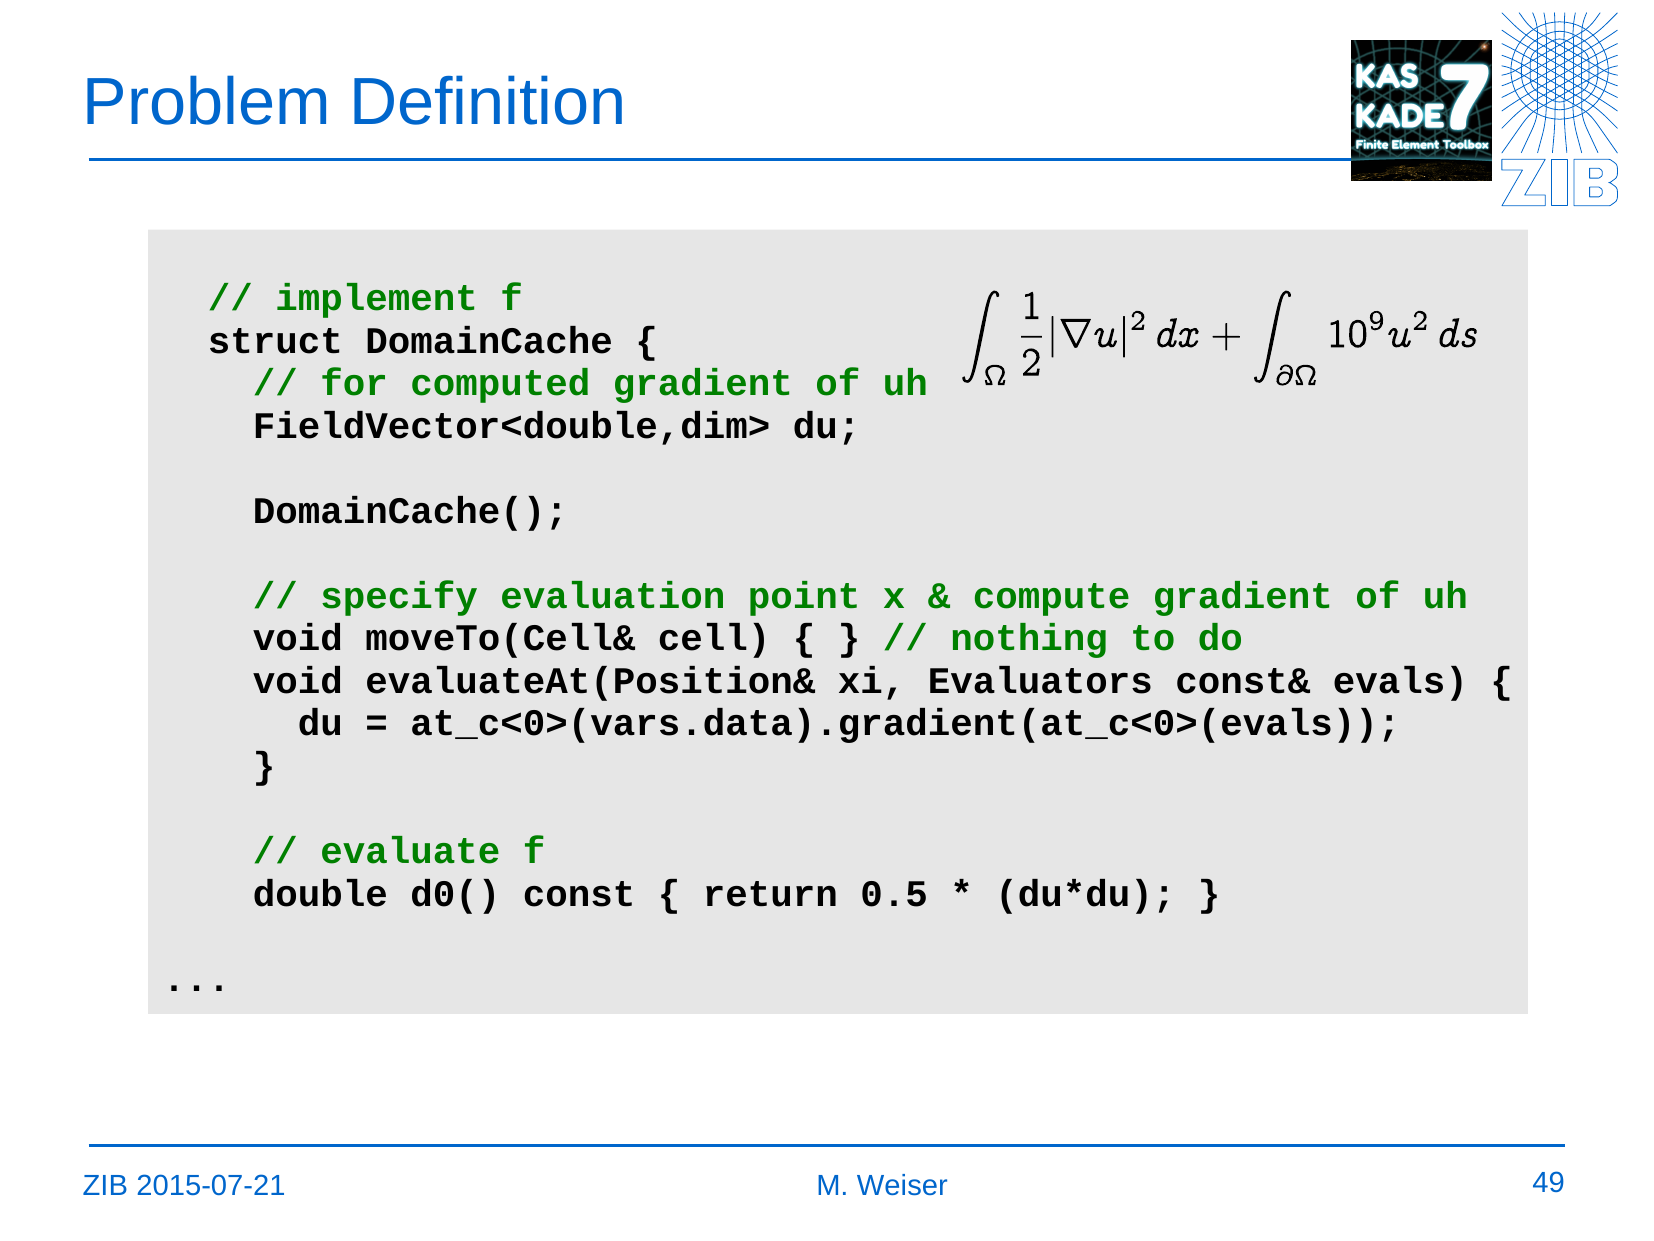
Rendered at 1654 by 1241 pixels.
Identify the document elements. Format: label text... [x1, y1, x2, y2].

title Problem Definition [82, 64, 1359, 139]
text_box // implement f struct DomainCache { // for computed gradient of uh FieldVector<double,dim> du; DomainCache(); // specify evaluation point x & compute gradient of uh void moveTo(Cell& cell) { } // nothing to do void evaluateAt(Position& xi, Evaluators const& evals) { du = at_c<0>(vars.data).gradient(at_c<0>(evals)); } // evaluate f double d0() const { return 0.5 * (du*du); } ... [148, 229, 1528, 1014]
picture [1351, 40, 1492, 181]
picture [962, 290, 1477, 386]
